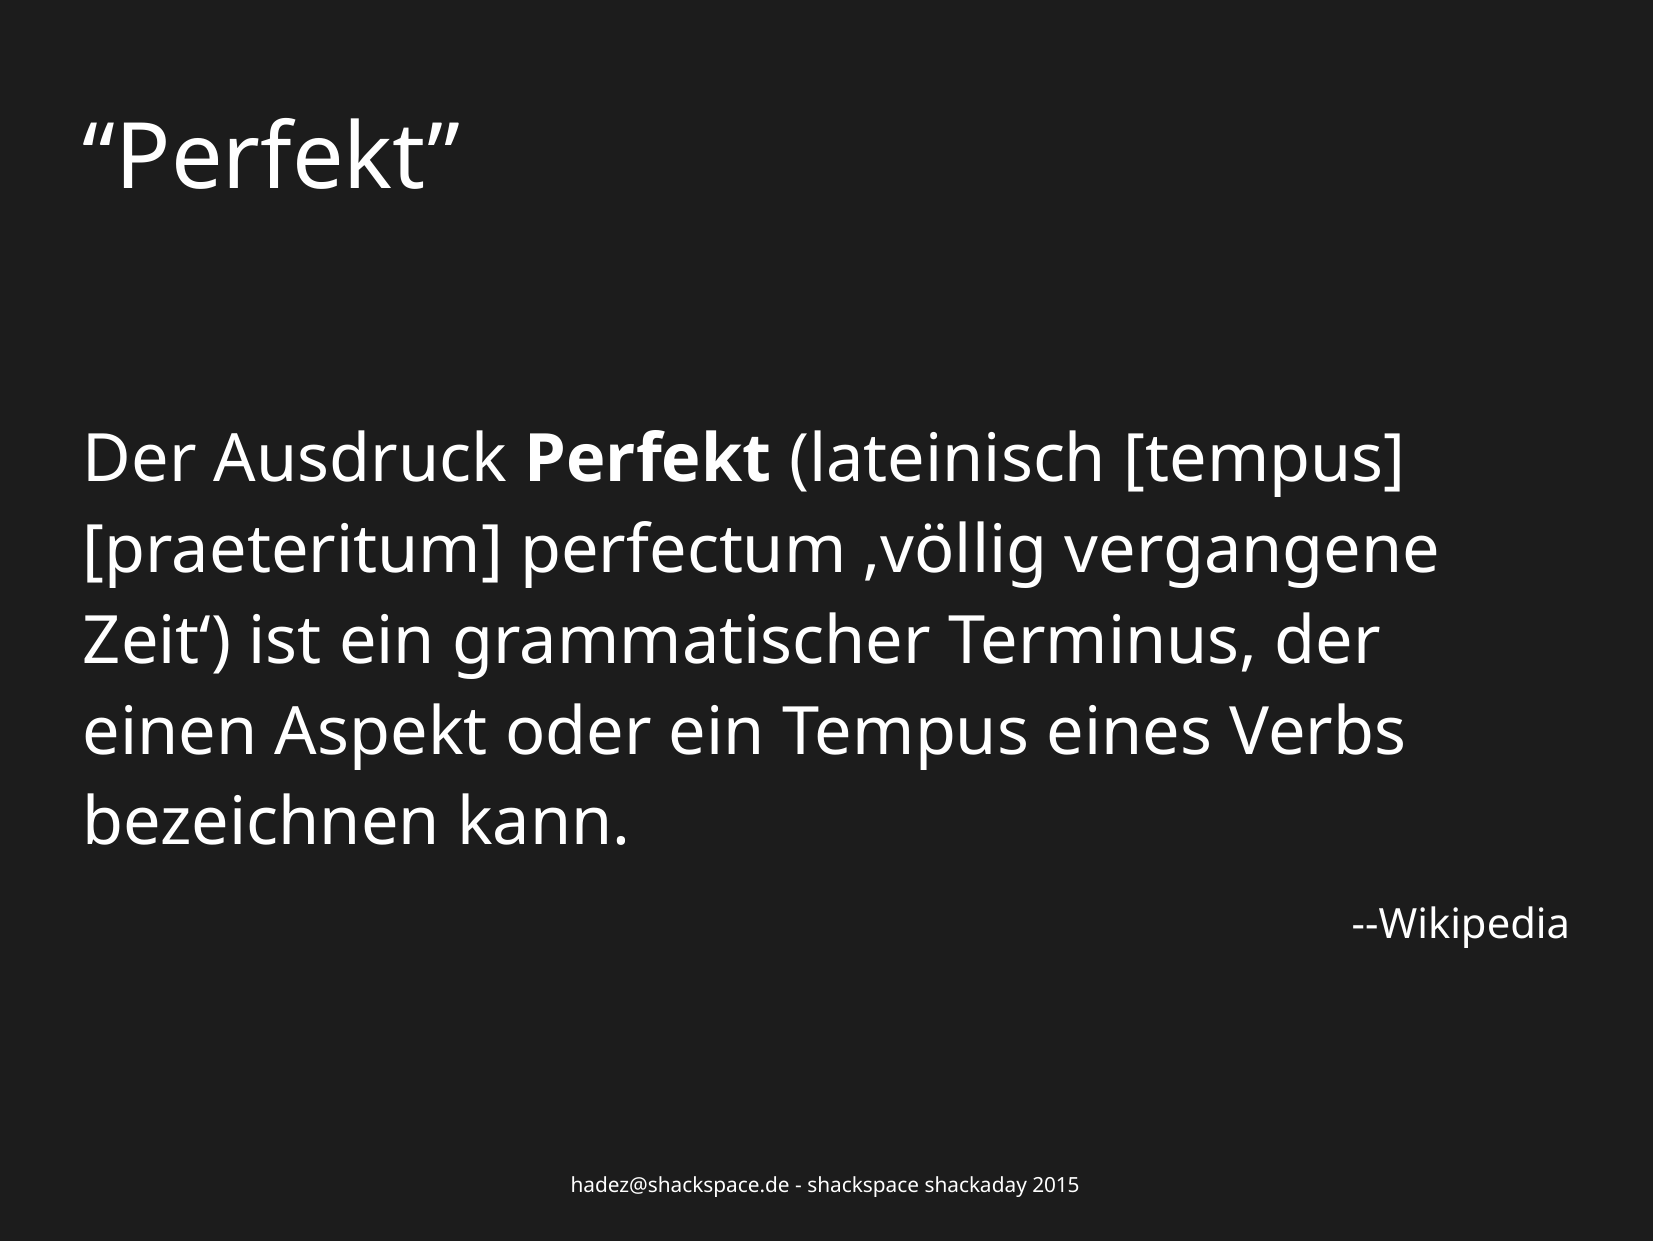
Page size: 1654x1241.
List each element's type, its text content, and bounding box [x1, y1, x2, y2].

list Der Ausdruck Perfekt (lateinisch [tempus] [praeteritum] perfectum ‚völlig vergangene Zeit‘) ist ein grammatischer Terminus, der einen Aspekt oder ein Tempus eines Verbs bezeichnen kann. --Wikipedia [82, 290, 1571, 1141]
title “Perfekt” [82, 49, 1571, 257]
